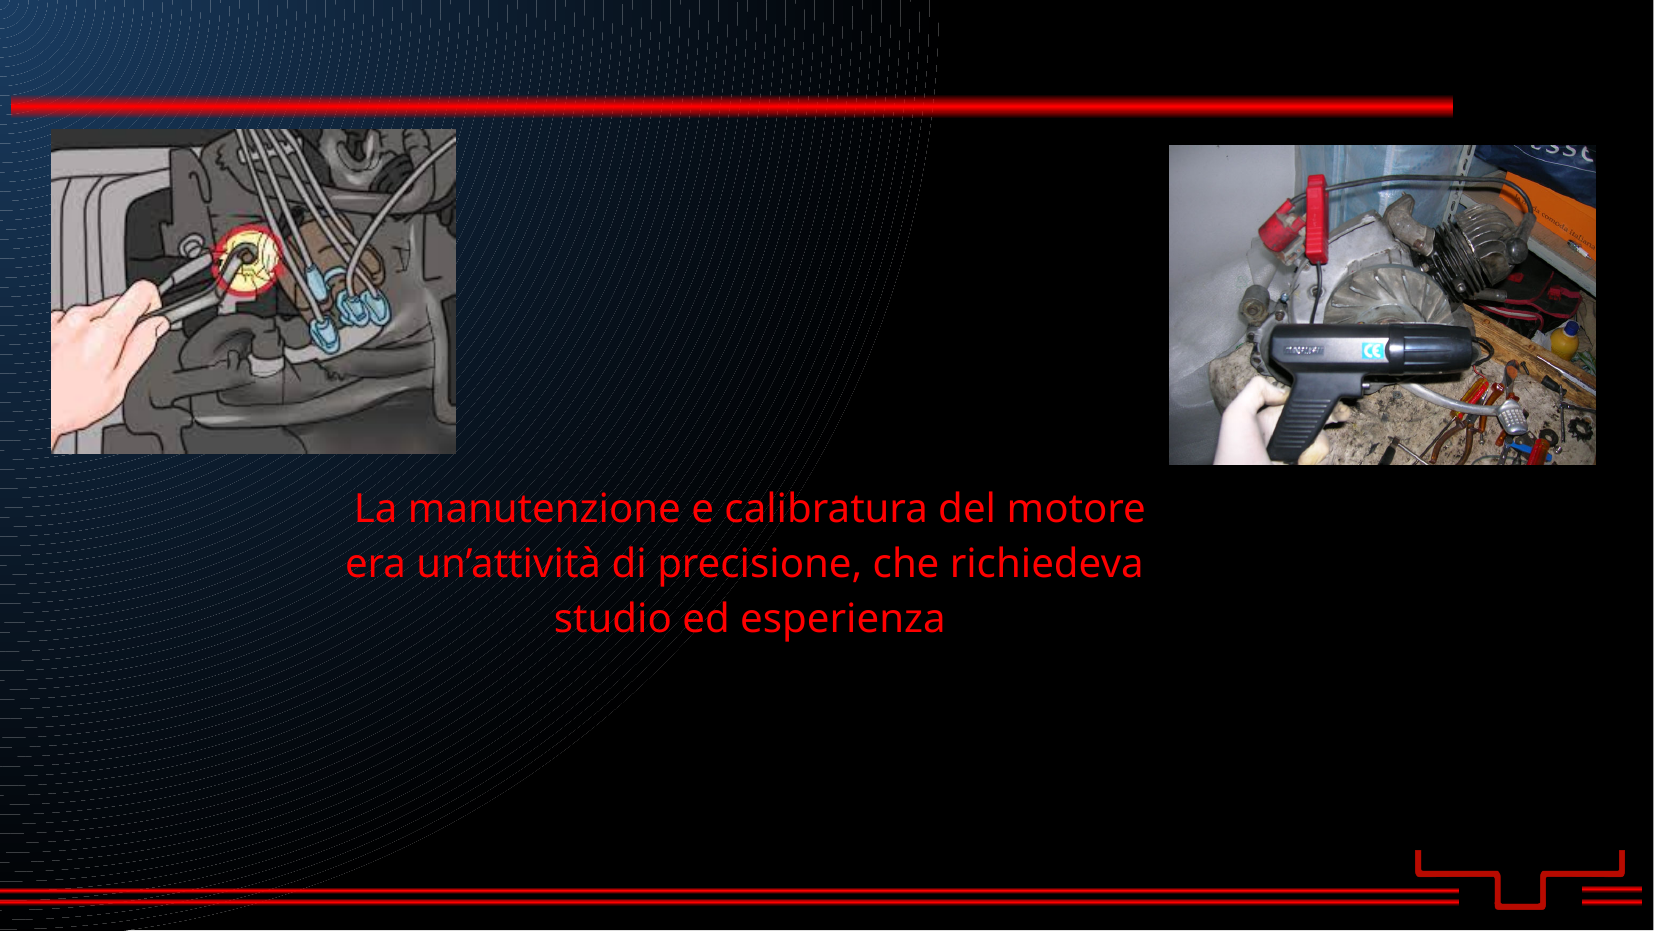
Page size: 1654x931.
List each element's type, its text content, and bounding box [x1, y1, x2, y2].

picture [1169, 145, 1596, 466]
picture [1415, 850, 1625, 910]
picture [51, 129, 456, 454]
text_box [1582, 898, 1642, 906]
text_box La manutenzione e calibratura del motore era un’attività di precisione, che richiedeva studio ed esperienza [51, 465, 1449, 662]
text_box [11, 94, 1453, 119]
text_box [1582, 885, 1642, 893]
text_box [0, 898, 1459, 906]
text_box [0, 887, 1459, 894]
